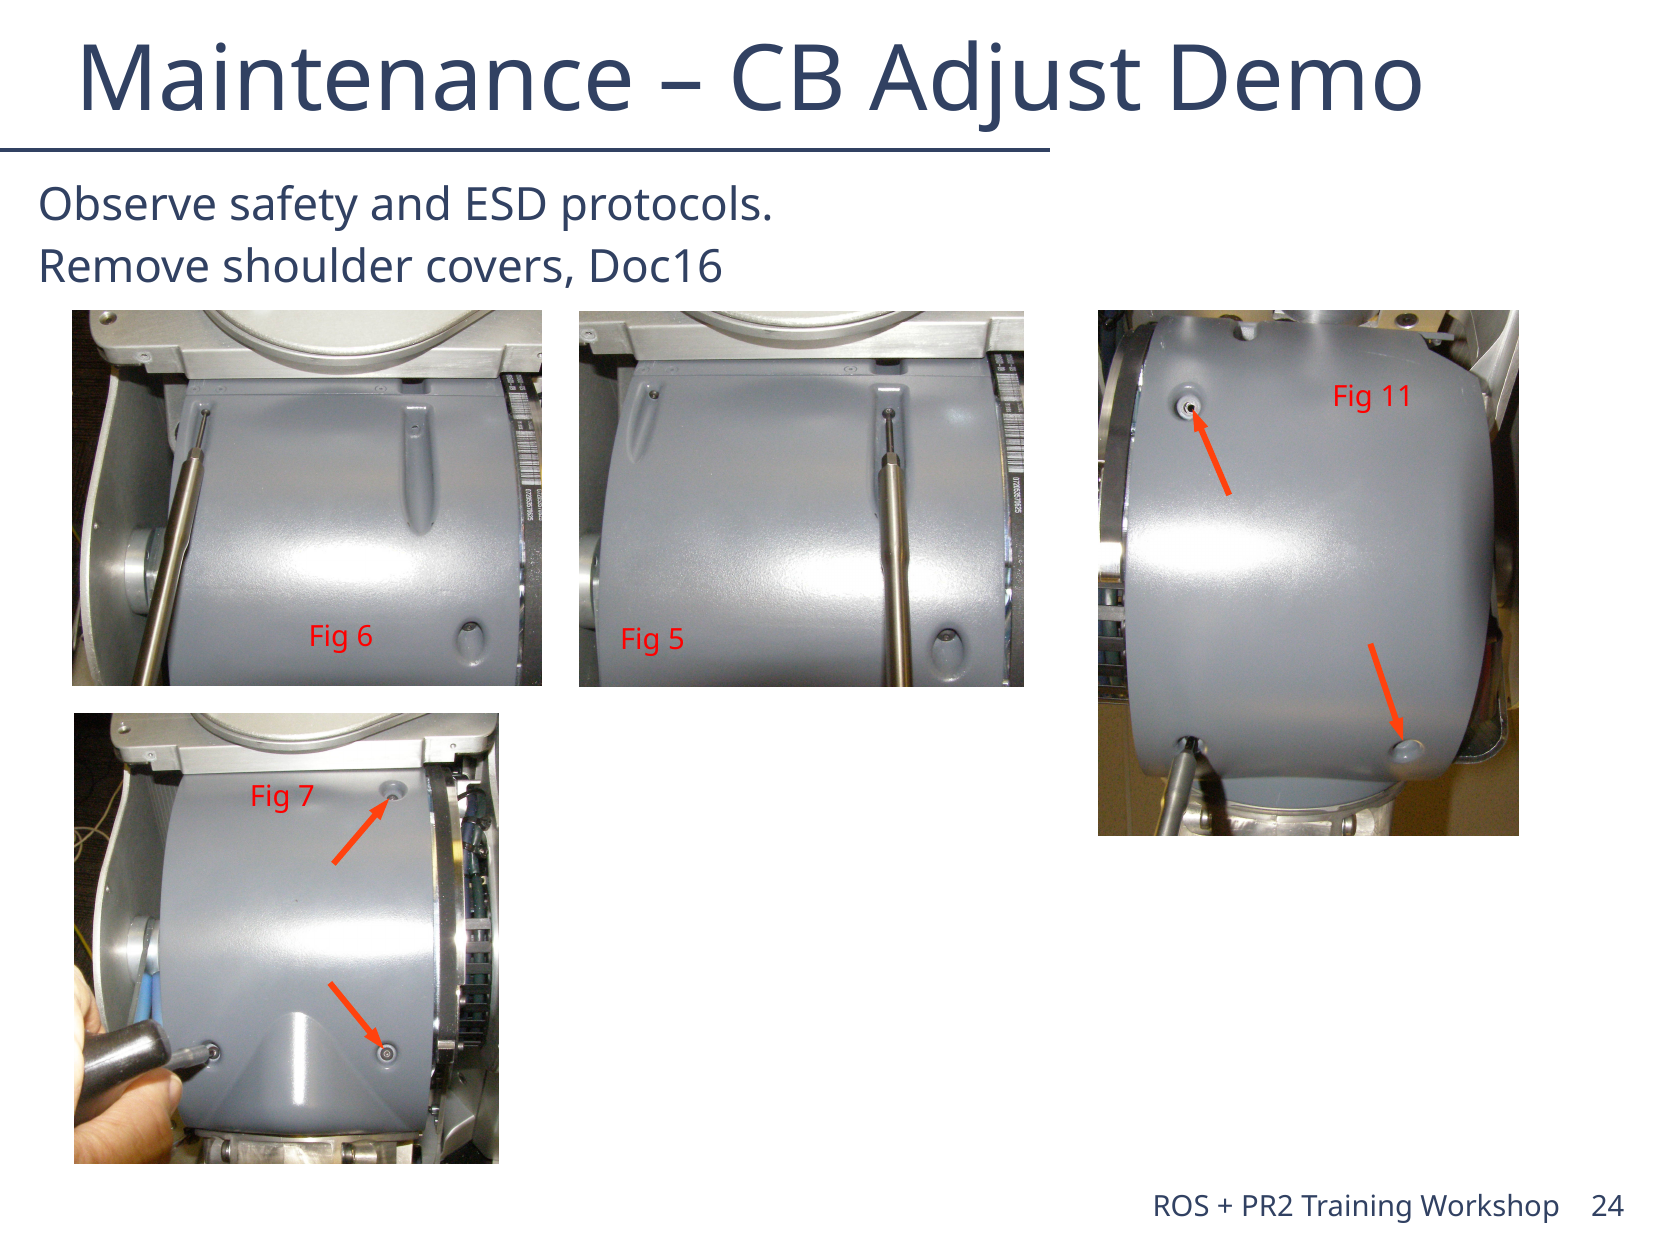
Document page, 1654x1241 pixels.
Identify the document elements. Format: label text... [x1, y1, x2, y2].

text_box Fig 5 [605, 610, 740, 684]
picture [1098, 310, 1519, 837]
text_box Fig 7 [177, 767, 330, 835]
picture [579, 311, 1024, 687]
picture [74, 713, 499, 1164]
list Observe safety and ESD protocols. Remove shoulder covers, Doc16 [37, 171, 1571, 1109]
title Maintenance – CB Adjust Demo [75, 0, 1564, 151]
text_box Fig 6 [224, 607, 389, 680]
picture [72, 310, 542, 686]
text_box Fig 11 [1268, 367, 1429, 485]
